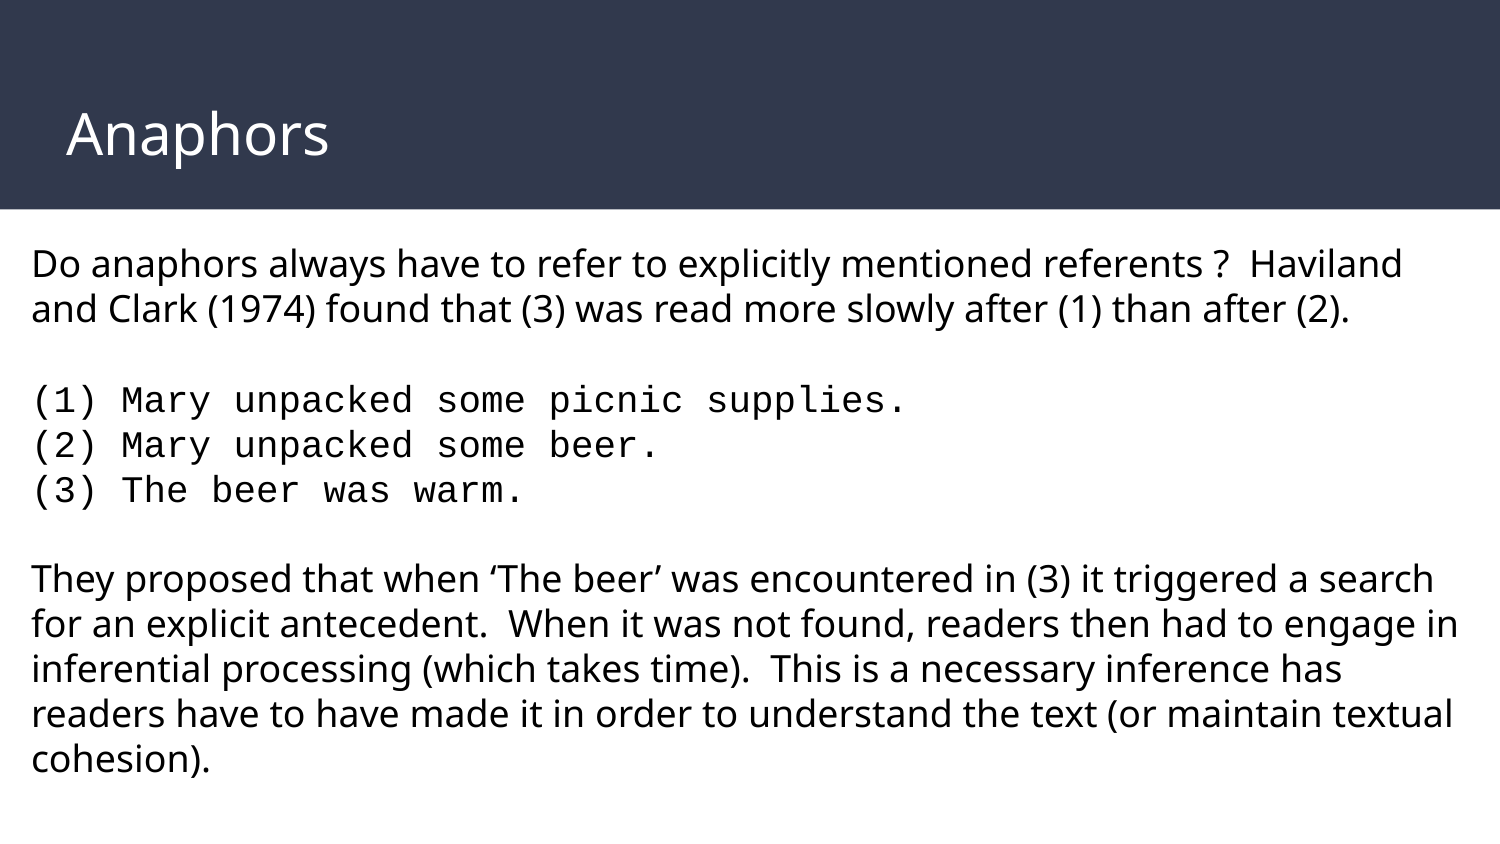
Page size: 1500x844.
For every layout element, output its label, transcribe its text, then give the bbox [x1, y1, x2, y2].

title Anaphors [51, 82, 1449, 185]
text_box Do anaphors always have to refer to explicitly mentioned referents ? Haviland and Clark (1974) found that (3) was read more slowly after (1) than after (2). (1) Mary unpacked some picnic supplies. (2) Mary unpacked some beer. (3) The beer was warm. They proposed that when ‘The beer’ was encountered in (3) it triggered a search for an explicit antecedent. When it was not found, readers then had to engage in inferential processing (which takes time). This is a necessary inference has readers have to have made it in order to understand the text (or maintain textual cohesion). [16, 224, 1482, 827]
